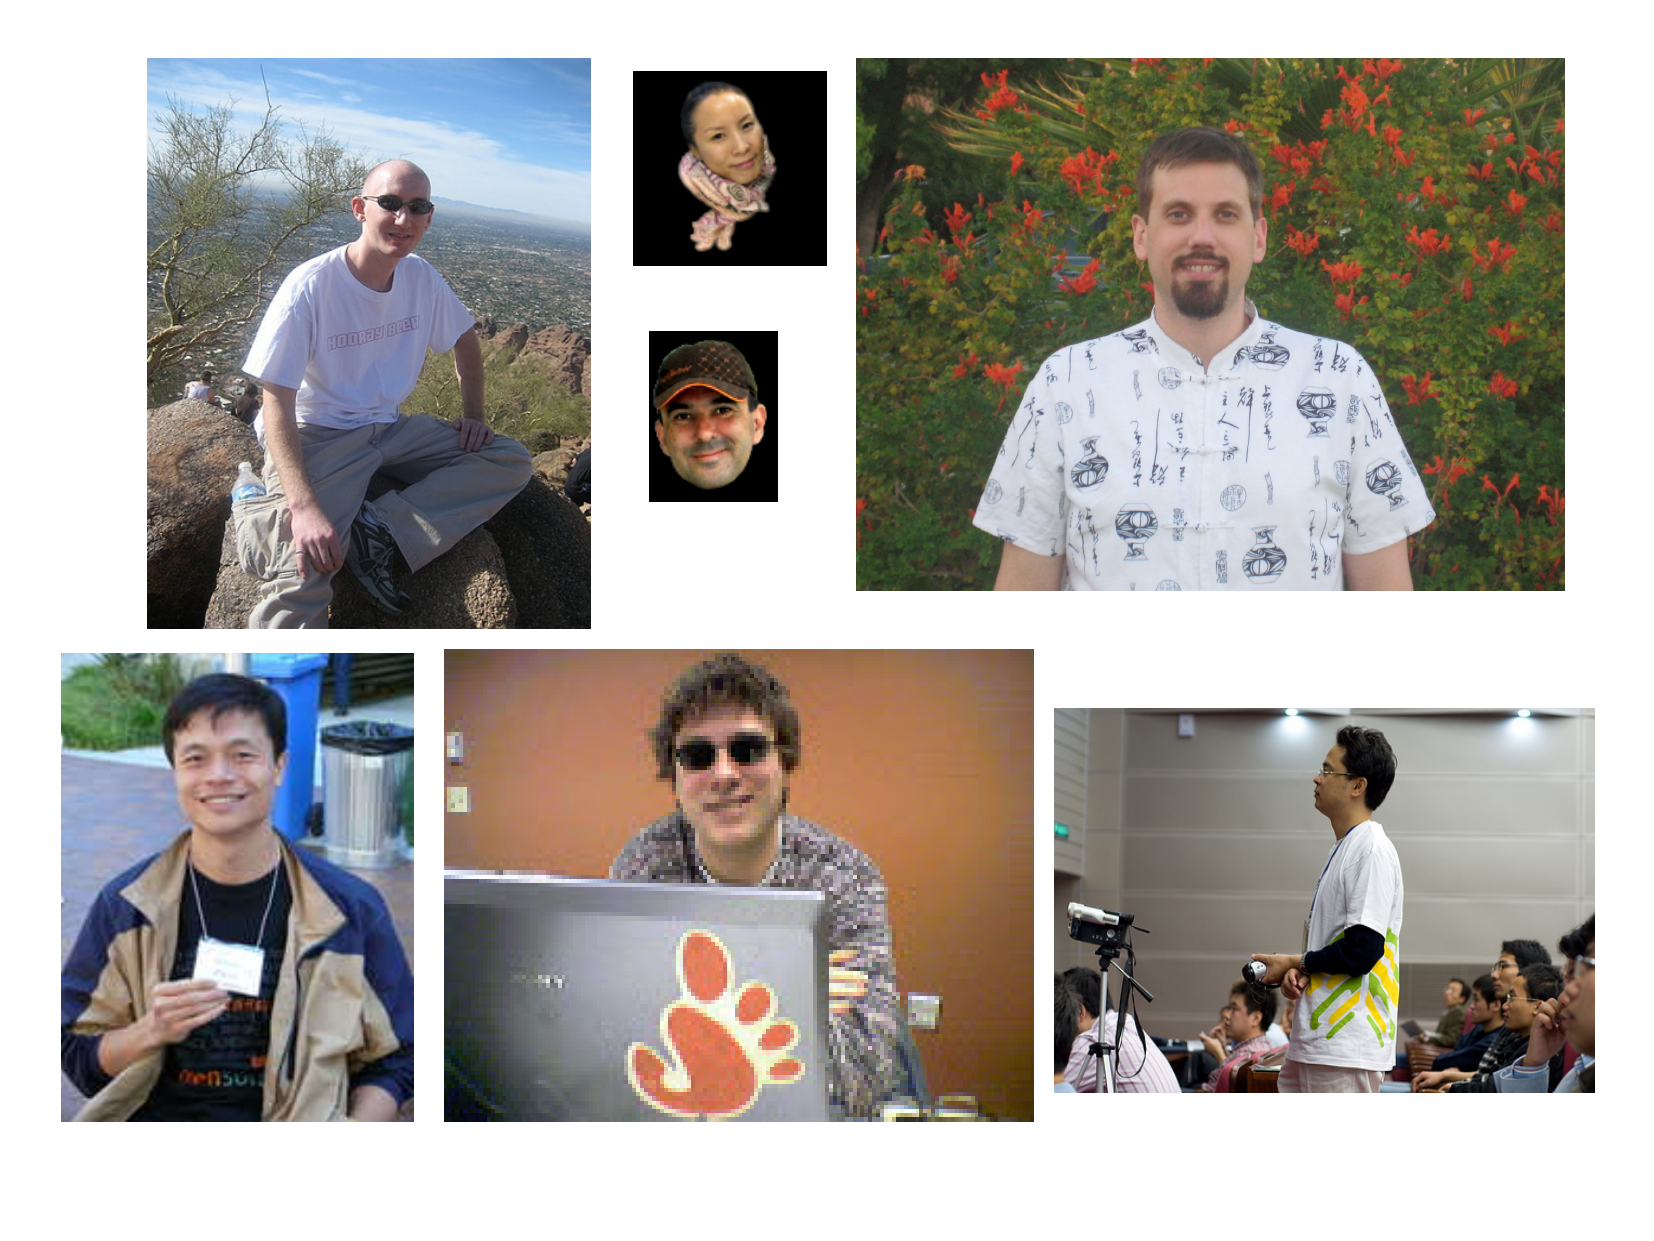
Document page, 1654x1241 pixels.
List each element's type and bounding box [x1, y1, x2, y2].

picture [856, 58, 1565, 591]
picture [61, 653, 414, 1123]
picture [1054, 708, 1595, 1093]
picture [147, 58, 591, 629]
picture [633, 71, 827, 266]
picture [649, 331, 778, 502]
picture [444, 649, 1034, 1123]
